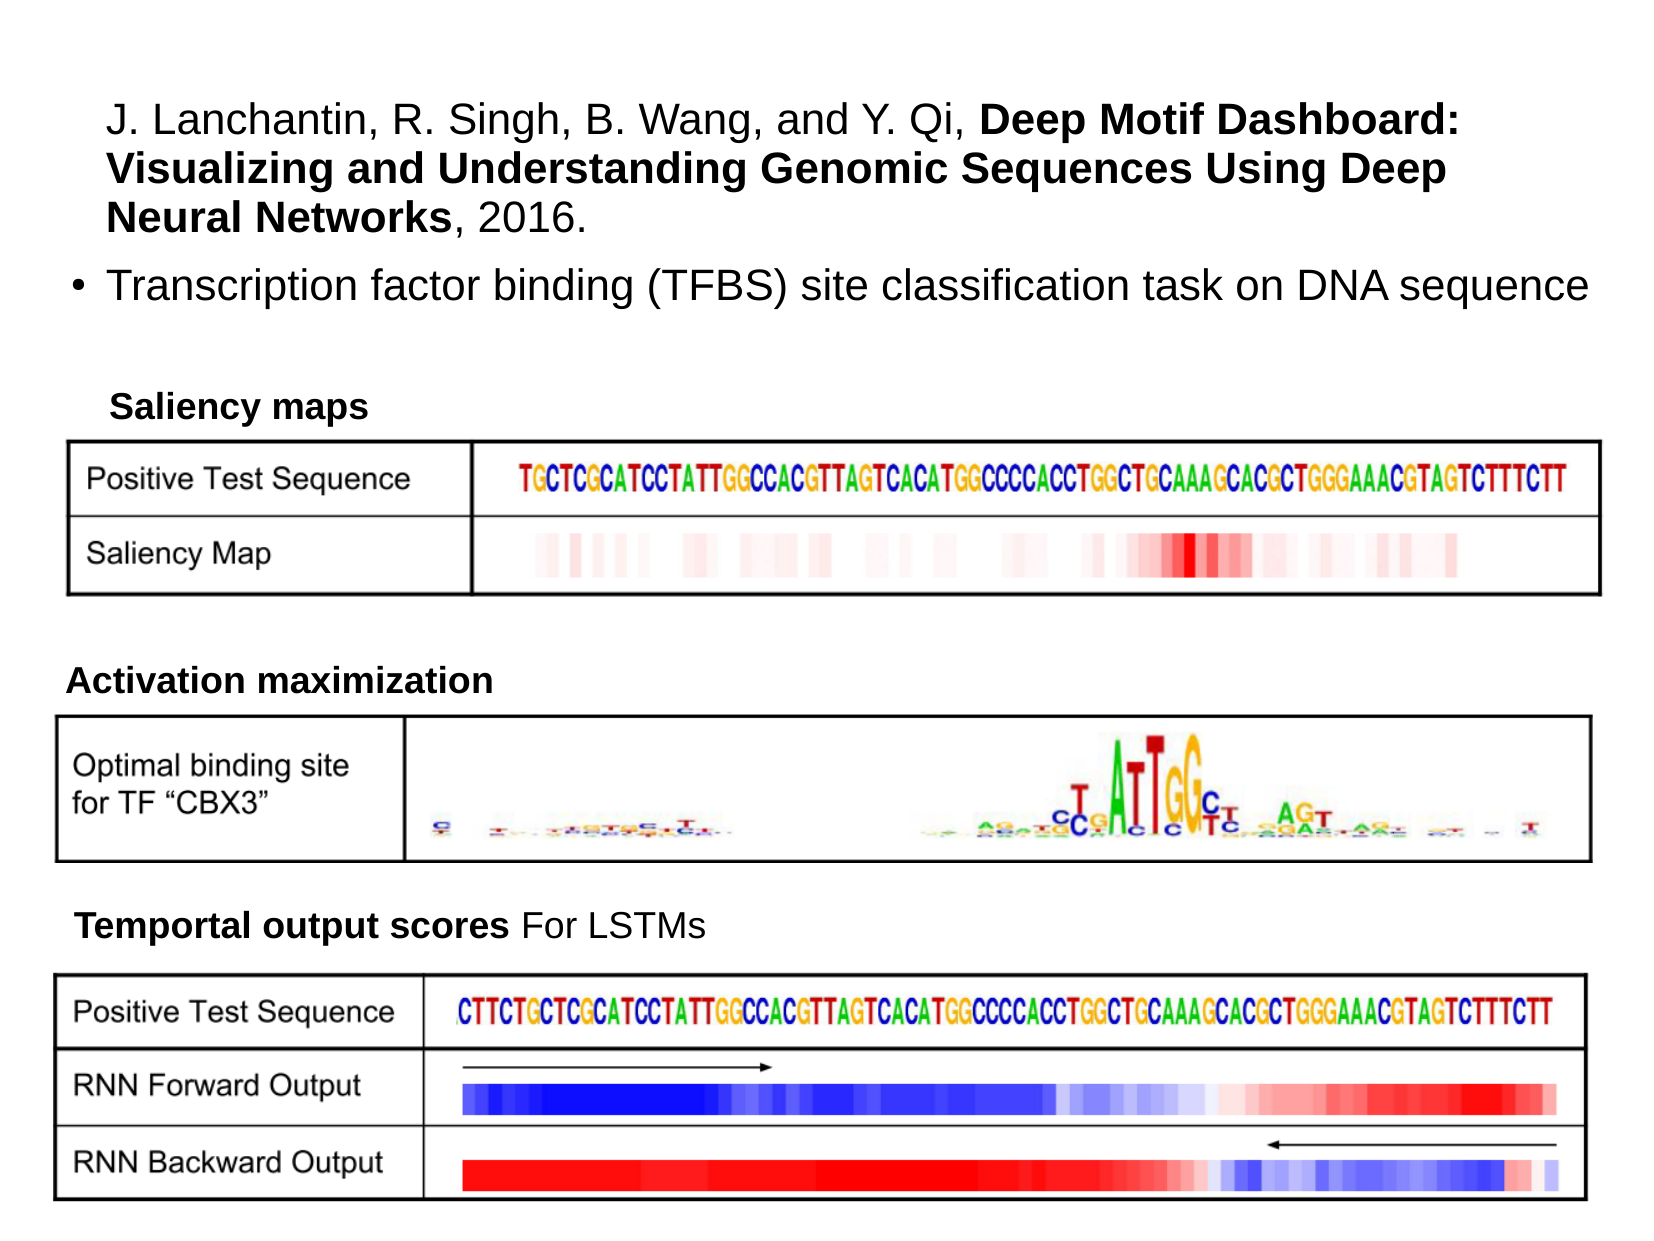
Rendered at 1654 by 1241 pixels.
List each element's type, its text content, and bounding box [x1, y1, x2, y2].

picture [47, 968, 1594, 1205]
list J. Lanchantin, R. Singh, B. Wang, and Y. Qi, Deep Motif Dashboard: Visualizing and Understanding Genomic Sequences Using Deep Neural Networks, 2016. Transcription factor binding (TFBS) site classification task on DNA sequence [59, 94, 1595, 355]
picture [50, 708, 1595, 863]
text_box Activation maximization [50, 651, 510, 709]
text_box Saliency maps [94, 377, 385, 435]
picture [62, 436, 1607, 603]
text_box Temportal output scores For LSTMs [59, 897, 722, 955]
